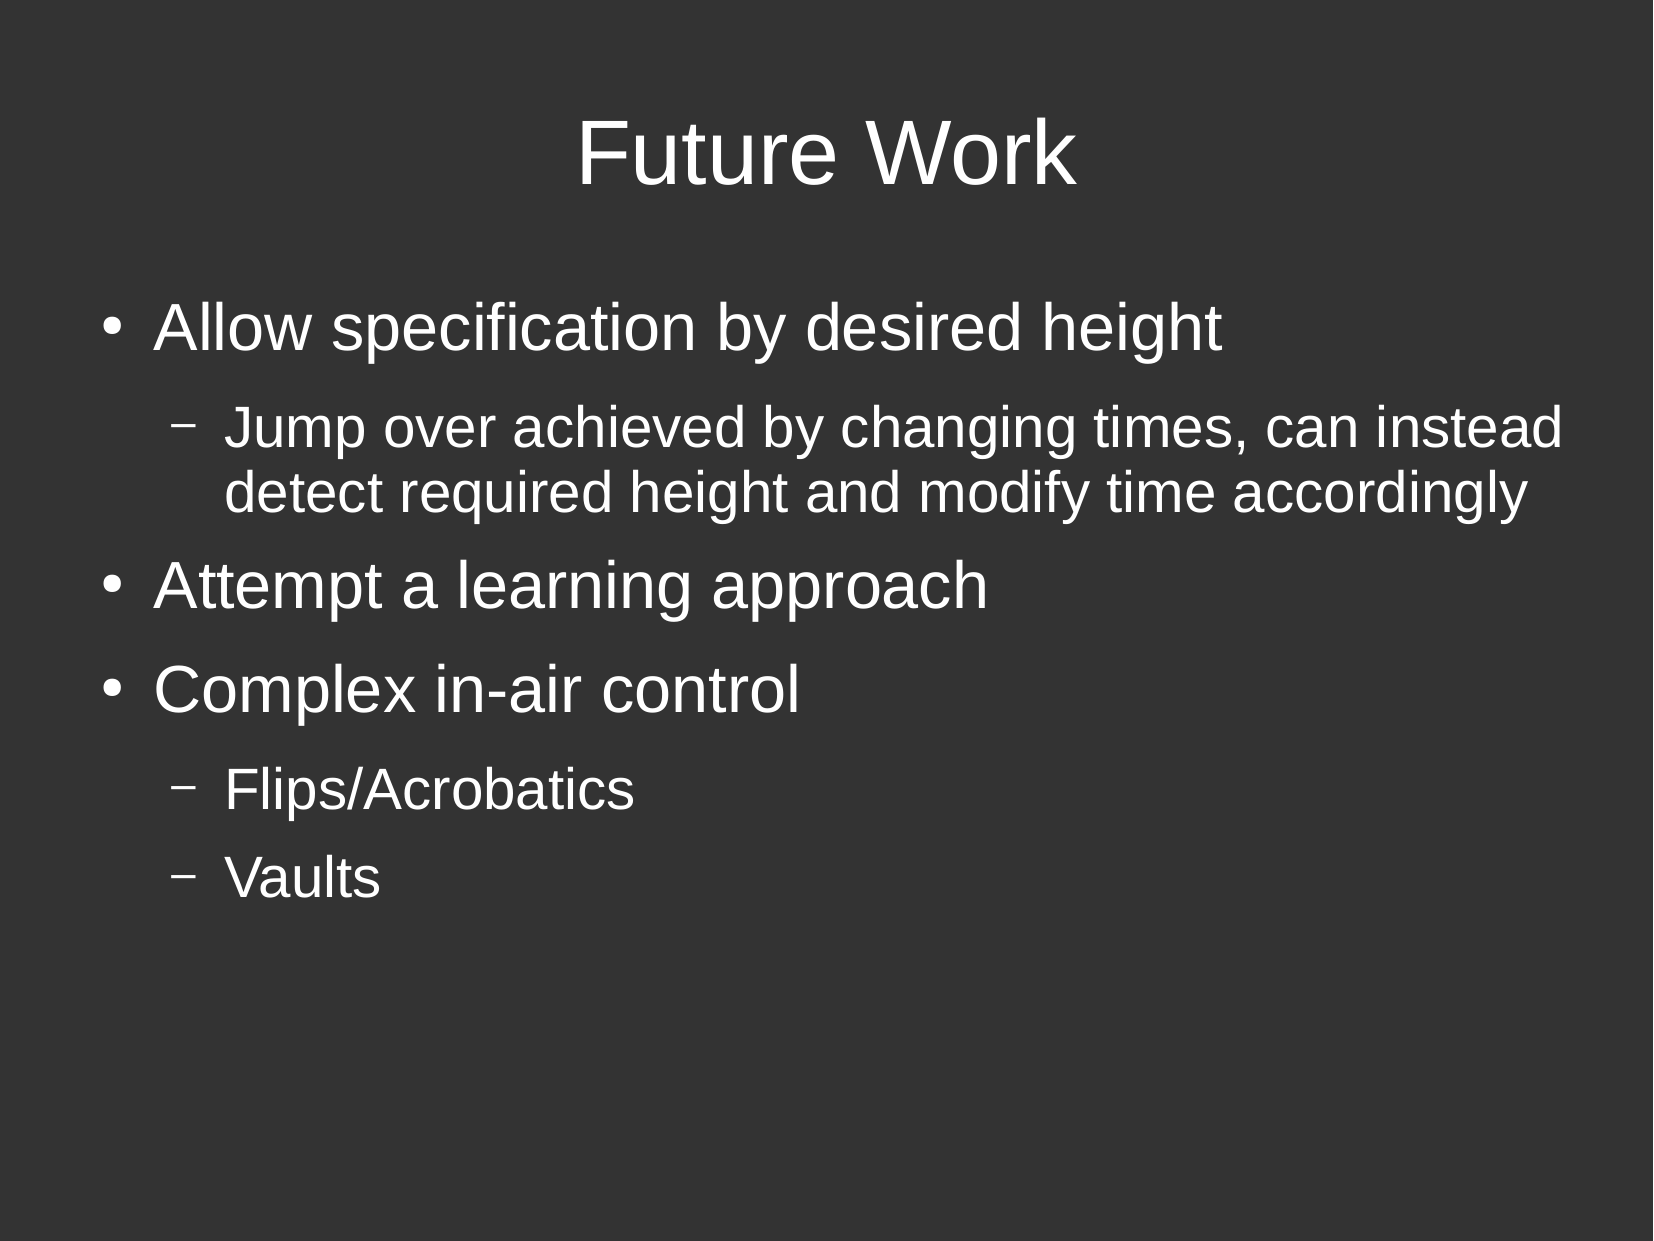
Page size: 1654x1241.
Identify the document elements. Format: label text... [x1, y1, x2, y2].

title Future Work [82, 49, 1571, 257]
list Allow specification by desired height Jump over achieved by changing times, can instead detect required height and modify time accordingly Attempt a learning approach Complex in-air control Flips/Acrobatics Vaults [82, 290, 1571, 1109]
